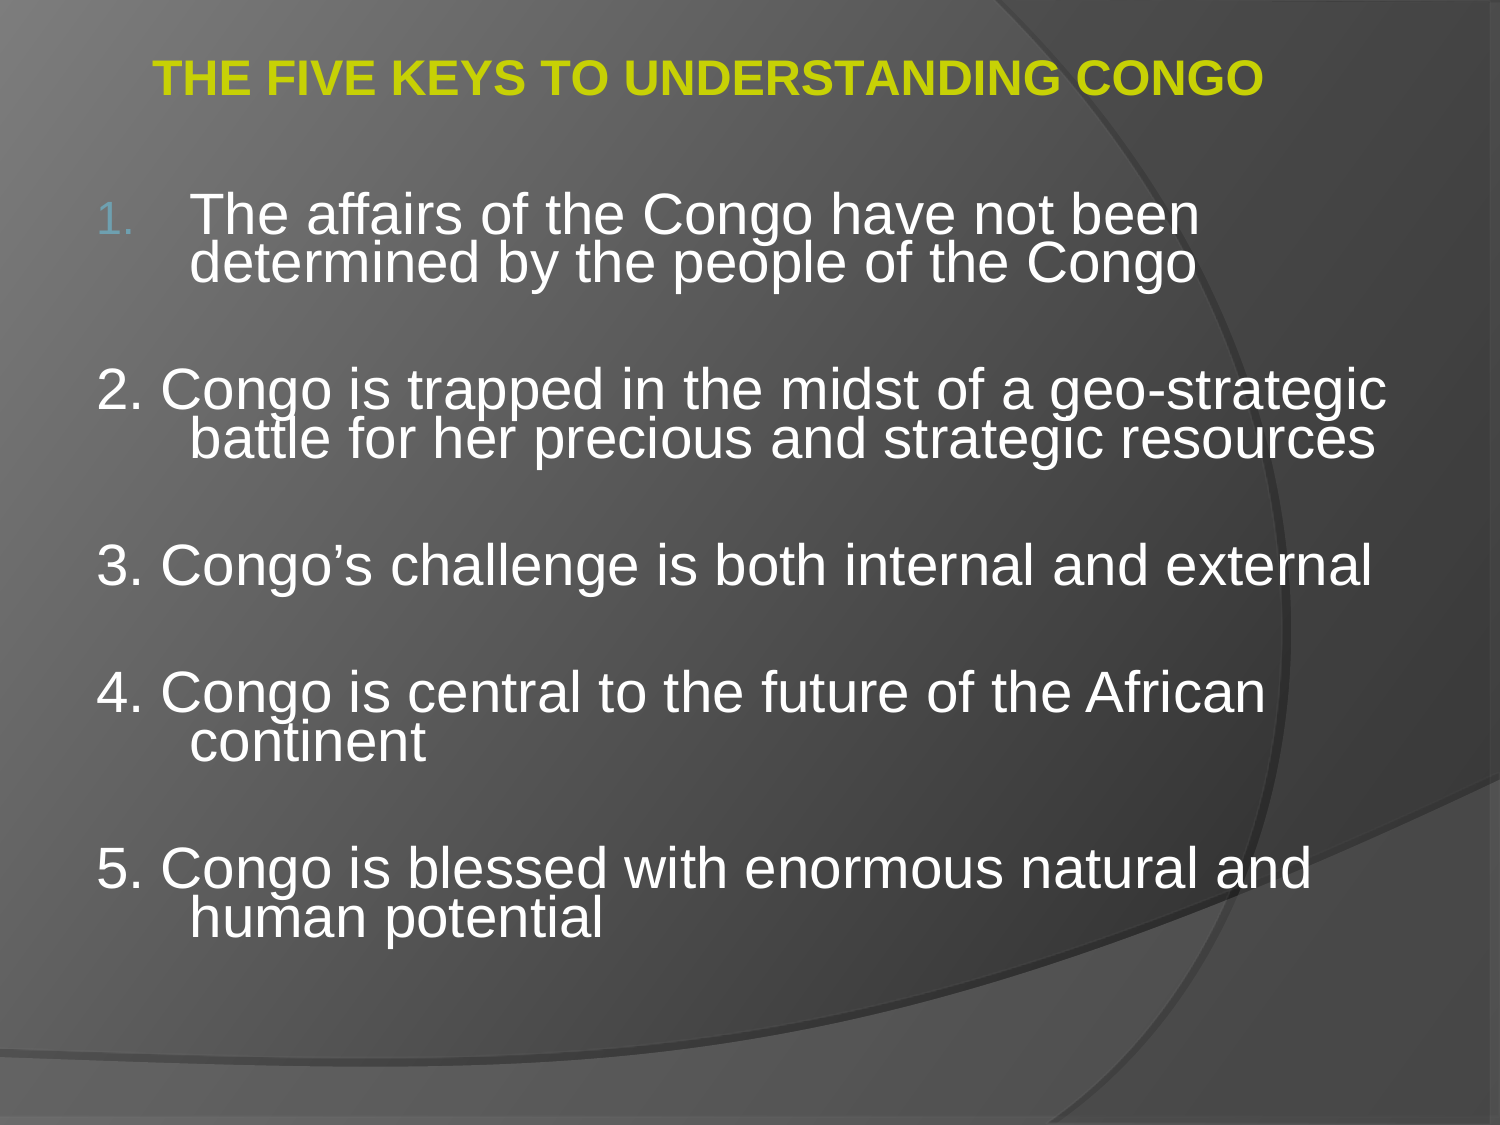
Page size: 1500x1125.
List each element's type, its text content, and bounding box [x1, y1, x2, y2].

list The affairs of the Congo have not been determined by the people of the Congo 2. Congo is trapped in the midst of a geo-strategic battle for her precious and strategic resources 3. Congo’s challenge is both internal and external 4. Congo is central to the future of the African continent 5. Congo is blessed with enormous natural and human potential [75, 187, 1438, 1088]
text_box THE FIVE KEYS TO UNDERSTANDING CONGO [137, 37, 1388, 113]
